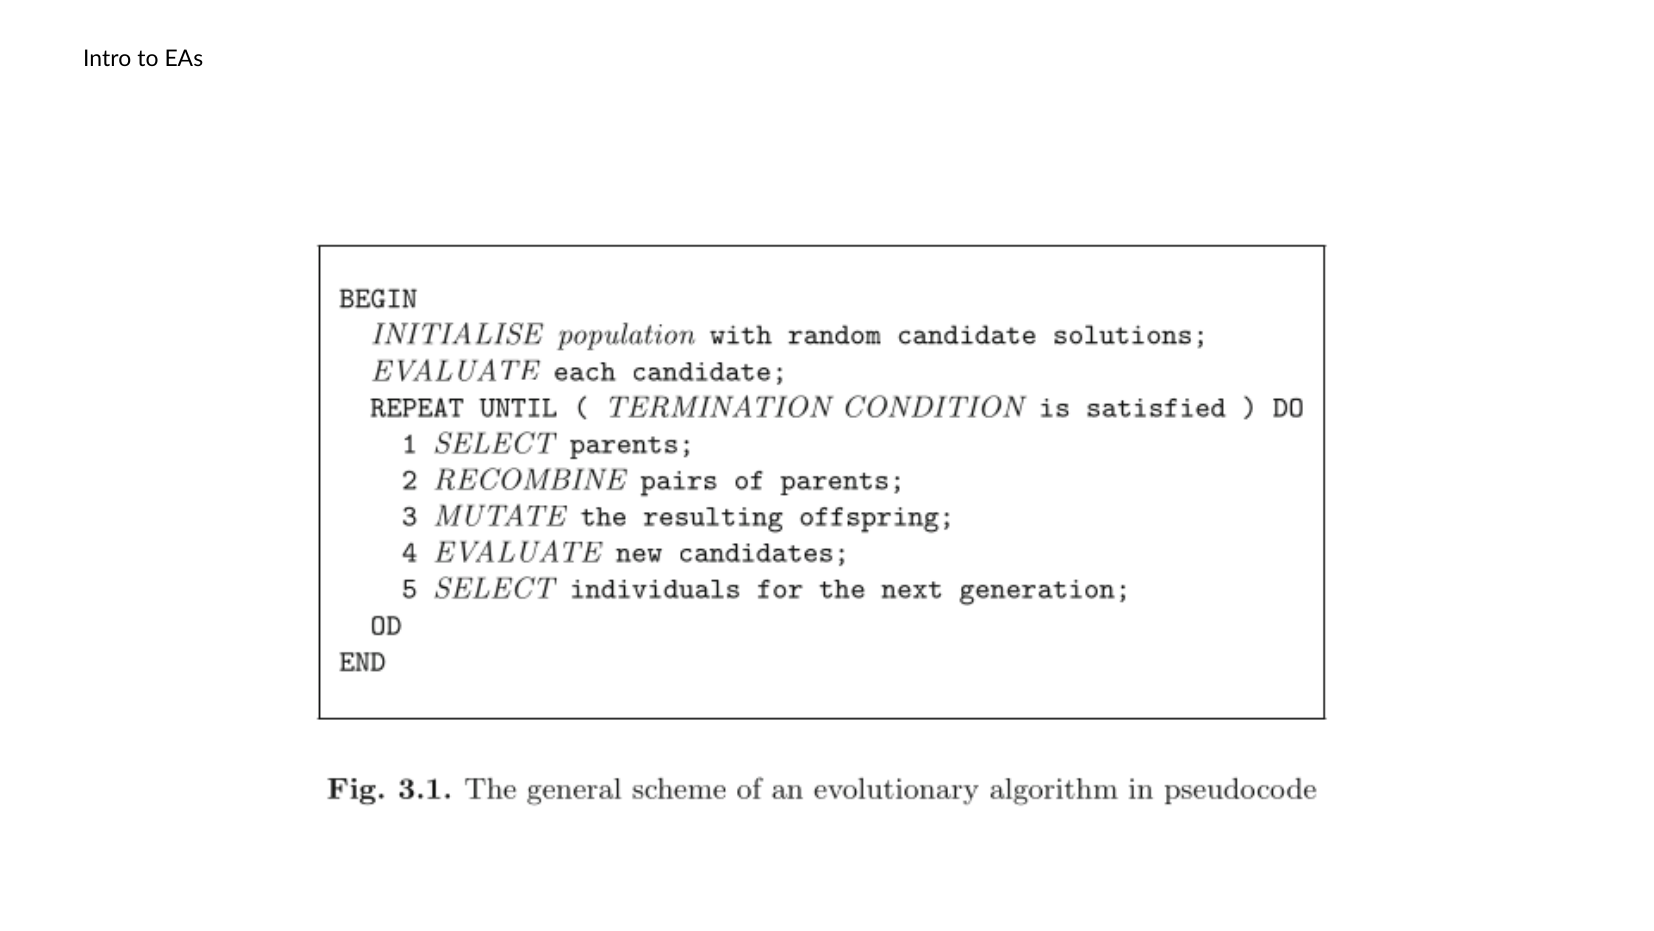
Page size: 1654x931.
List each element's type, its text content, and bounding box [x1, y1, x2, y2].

title Intro to EAs [83, 0, 1571, 119]
picture [288, 216, 1365, 839]
